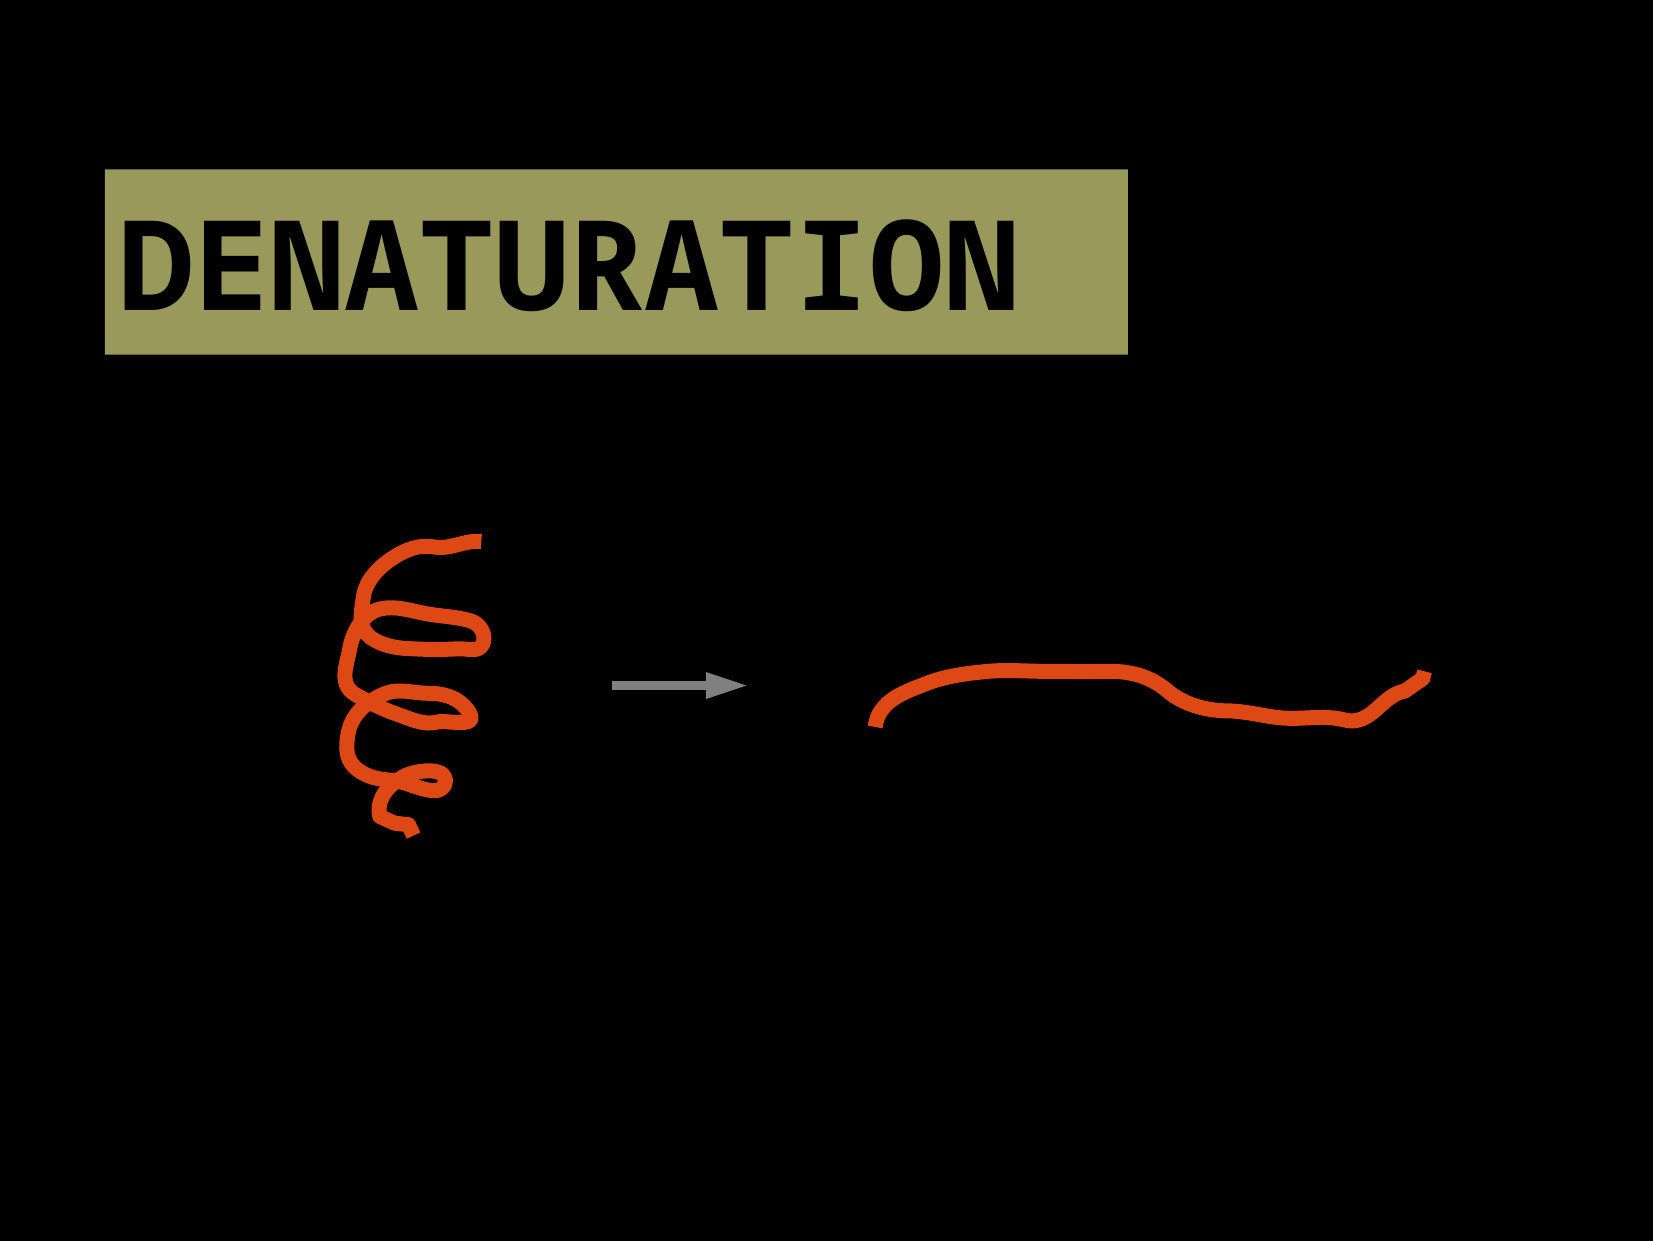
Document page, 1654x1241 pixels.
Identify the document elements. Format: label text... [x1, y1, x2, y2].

text_box DENATURATION [104, 169, 1128, 331]
